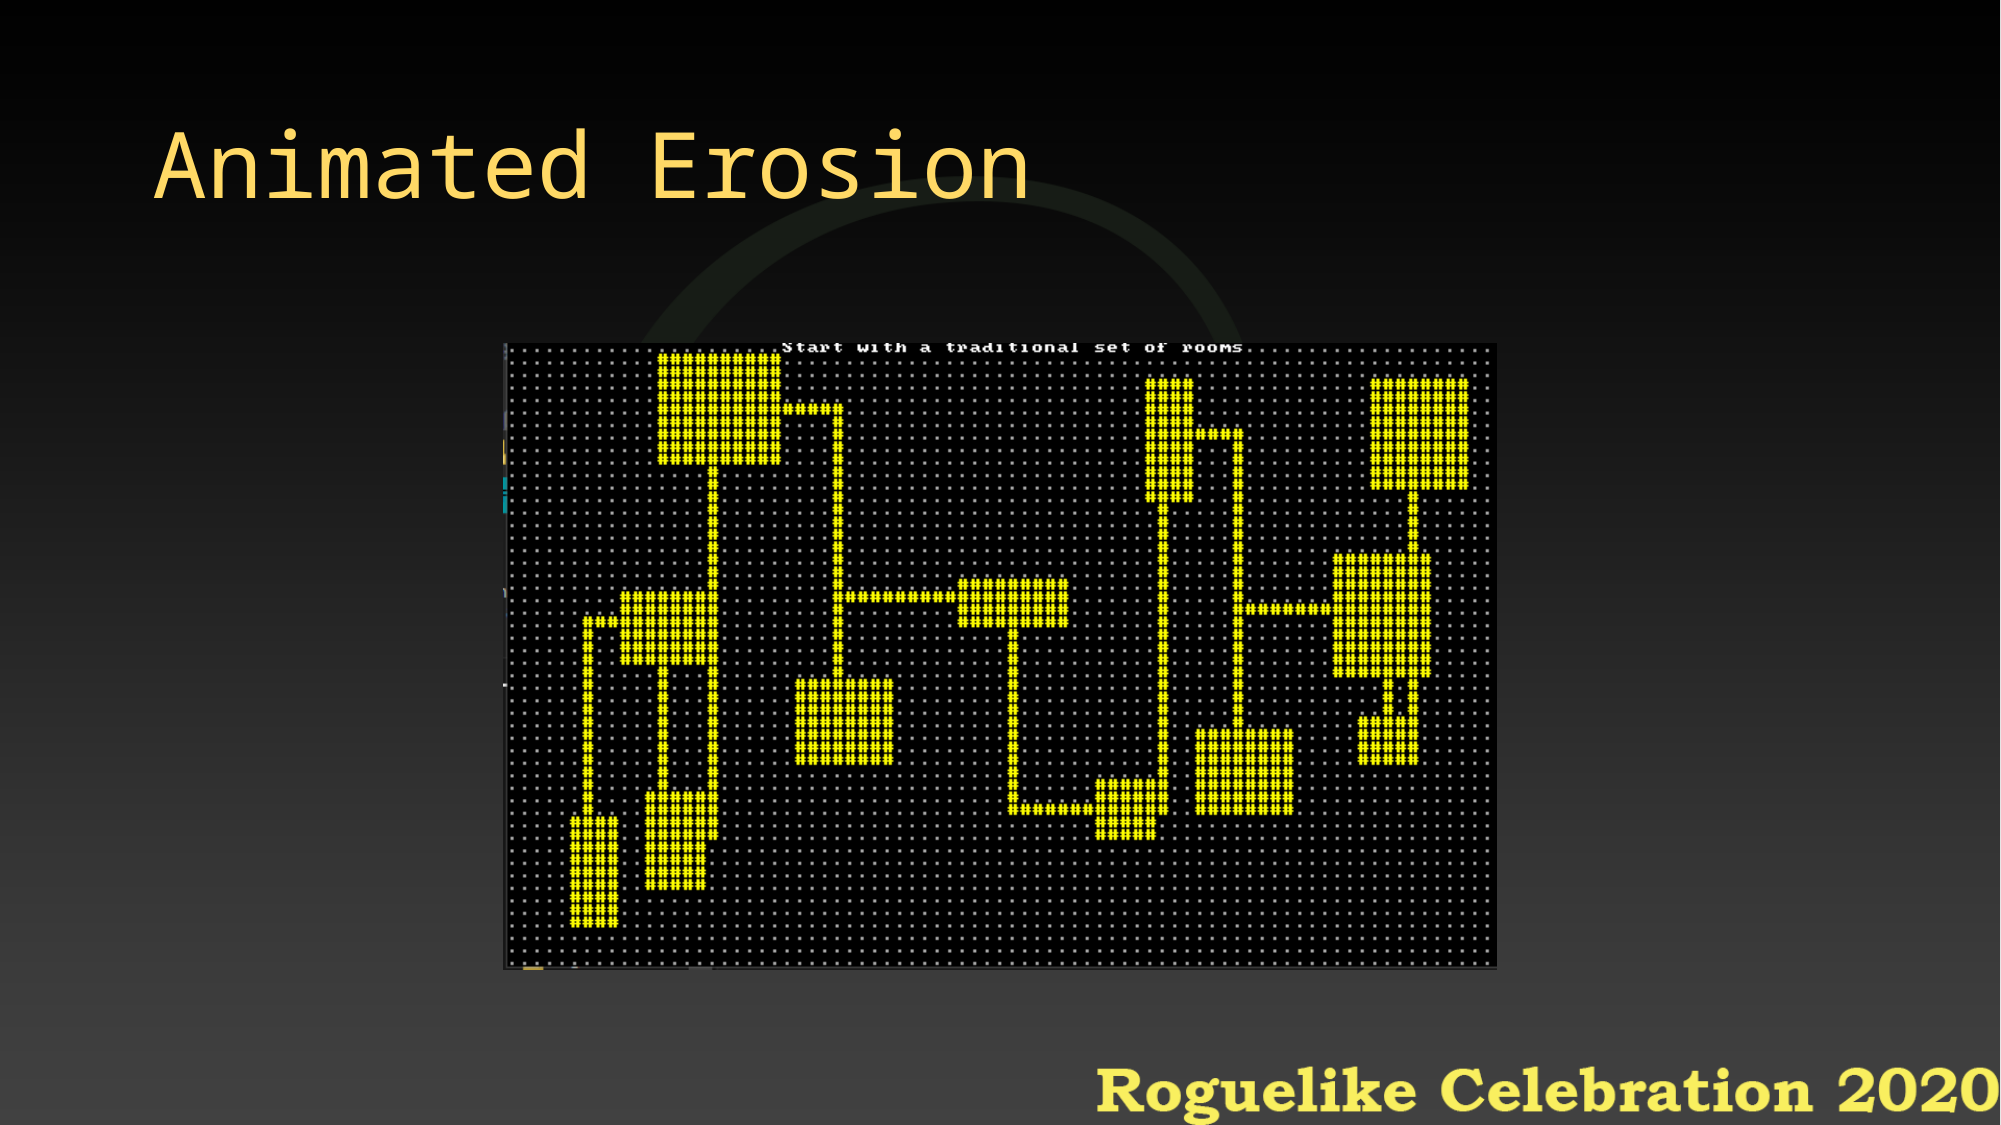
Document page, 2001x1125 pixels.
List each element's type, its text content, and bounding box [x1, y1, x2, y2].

picture [0, 0, 2001, 1125]
title Animated Erosion [137, 59, 1863, 278]
